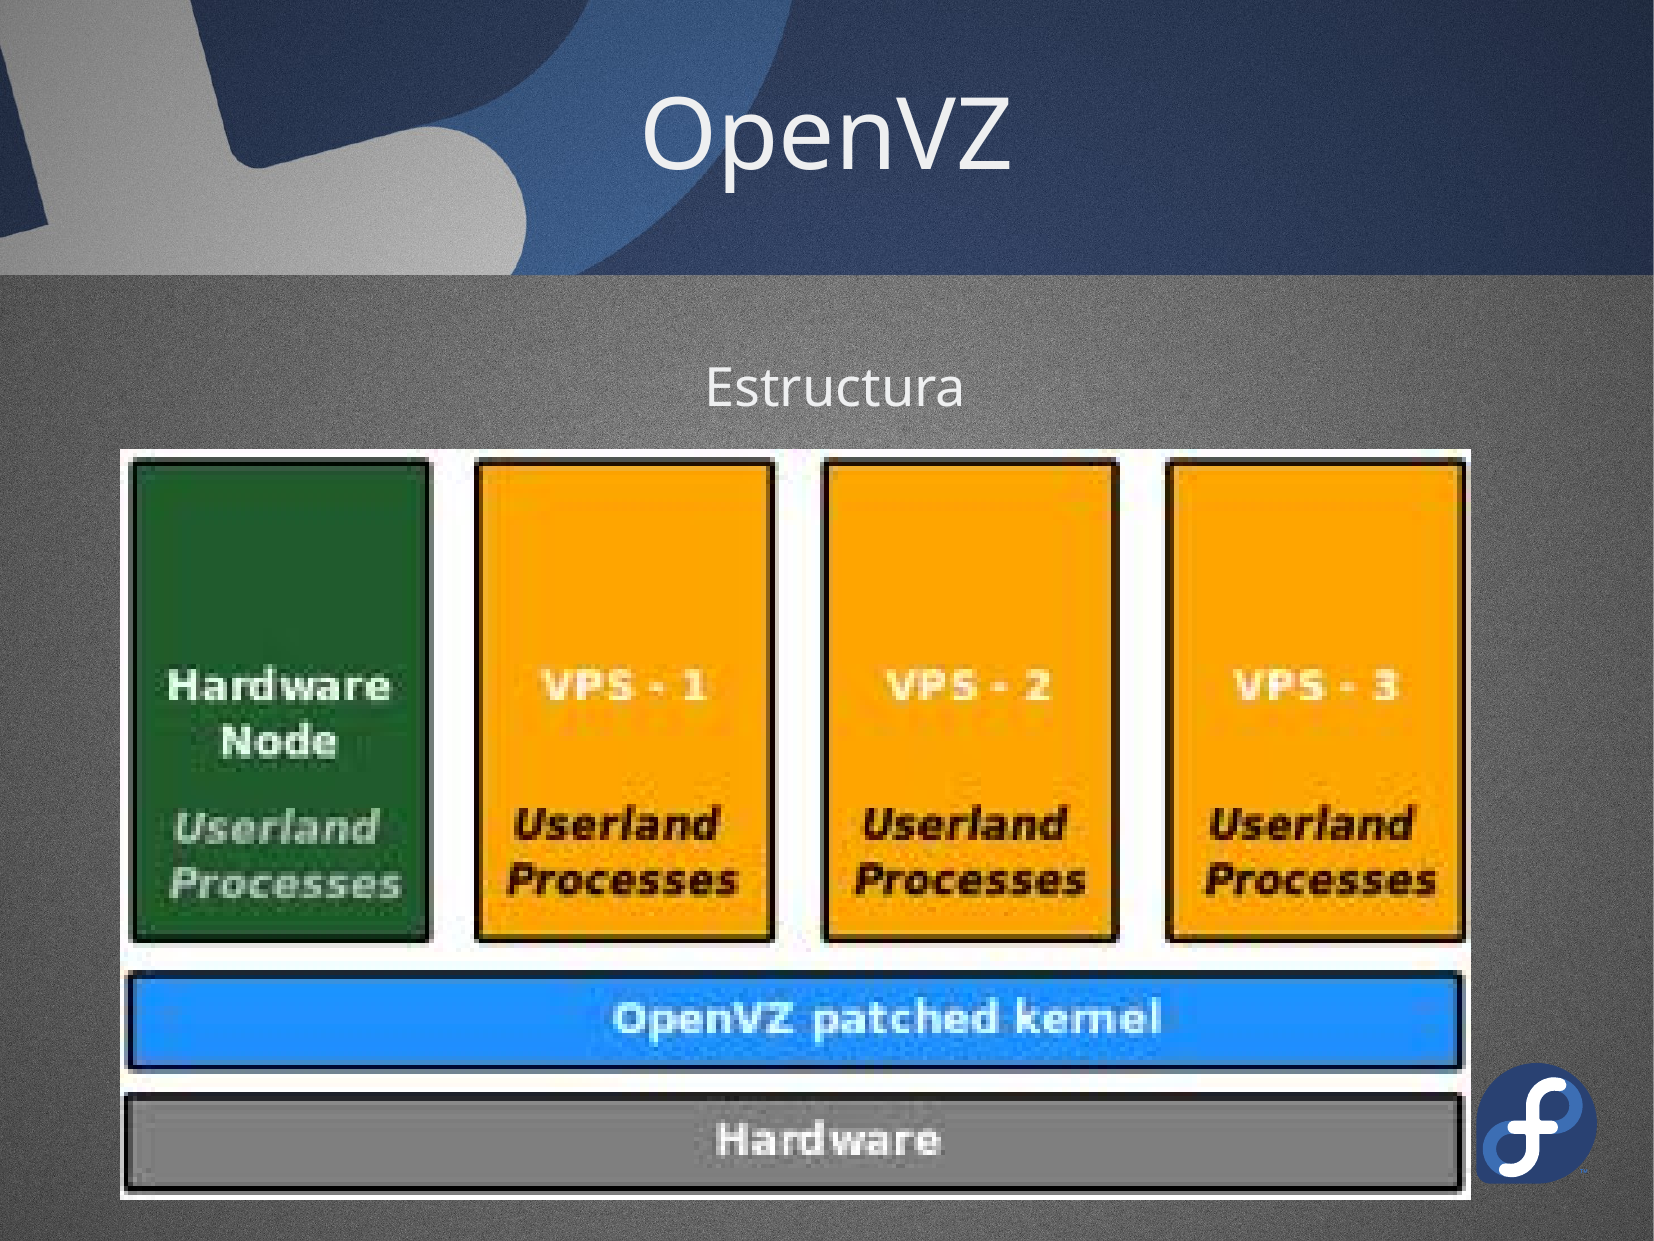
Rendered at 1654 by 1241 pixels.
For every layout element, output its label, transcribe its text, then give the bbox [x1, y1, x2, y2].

text_box Estructura [88, 354, 1565, 1064]
picture [0, 0, 1654, 1241]
text_box OpenVZ [88, 29, 1565, 237]
